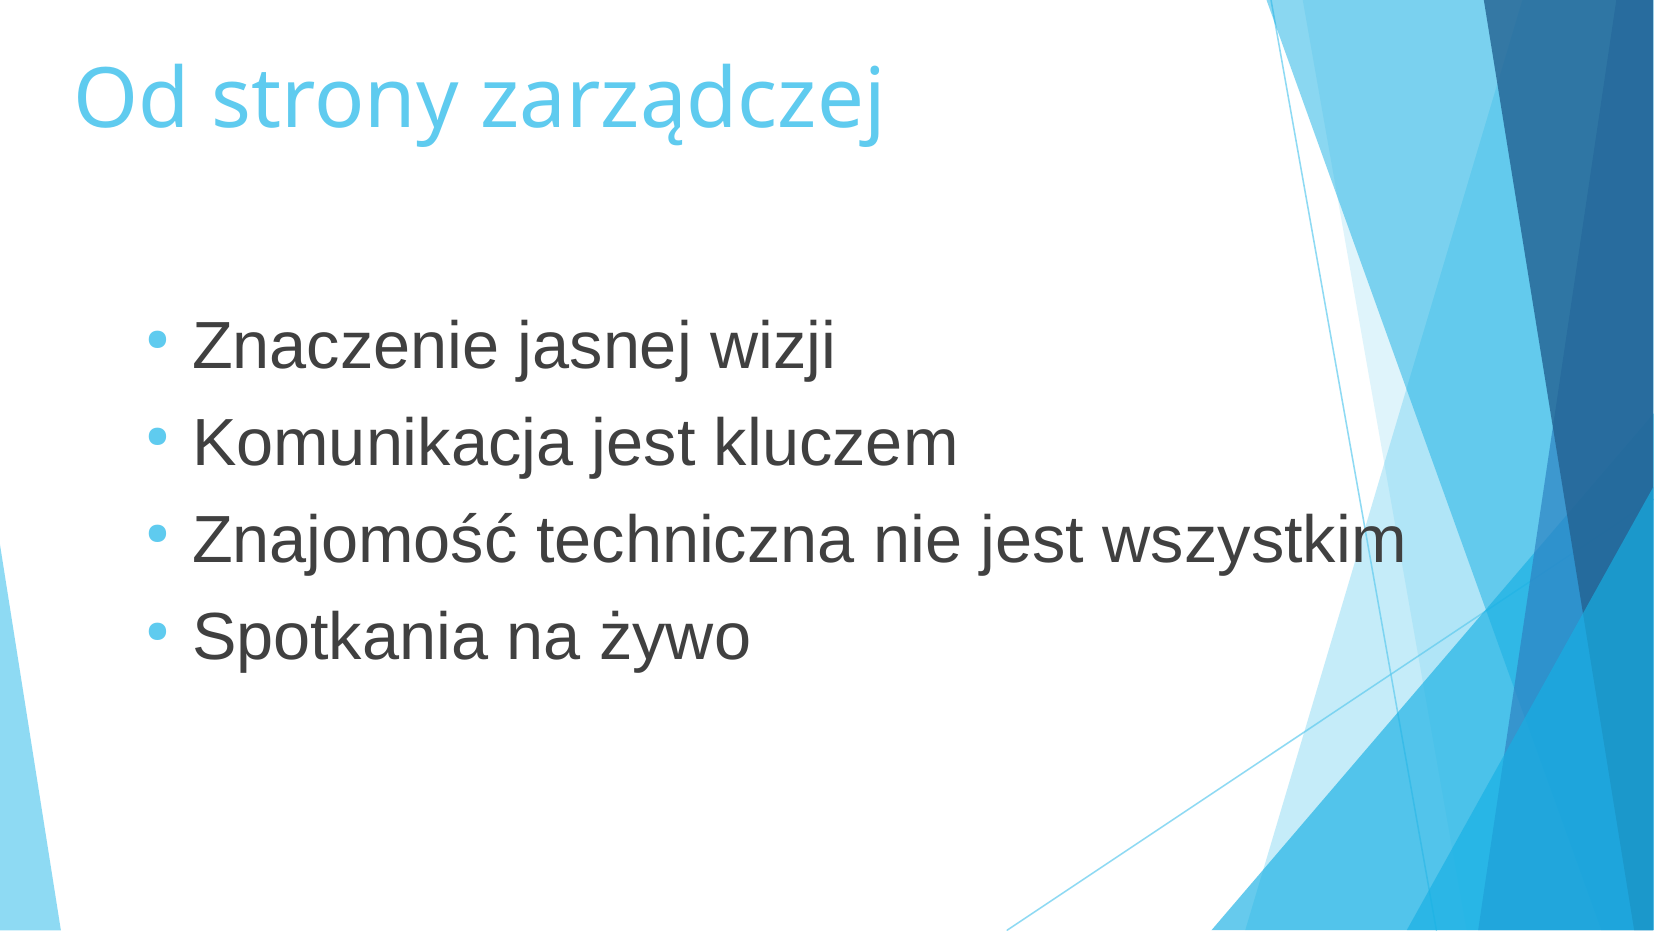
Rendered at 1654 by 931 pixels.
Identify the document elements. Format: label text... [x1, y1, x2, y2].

title Od strony zarządczej [0, 36, 1489, 193]
subtitle Znaczenie jasnej wizji Komunikacja jest kluczem Znajomość techniczna nie jest wszystkim Spotkania na żywo [0, 217, 1489, 758]
